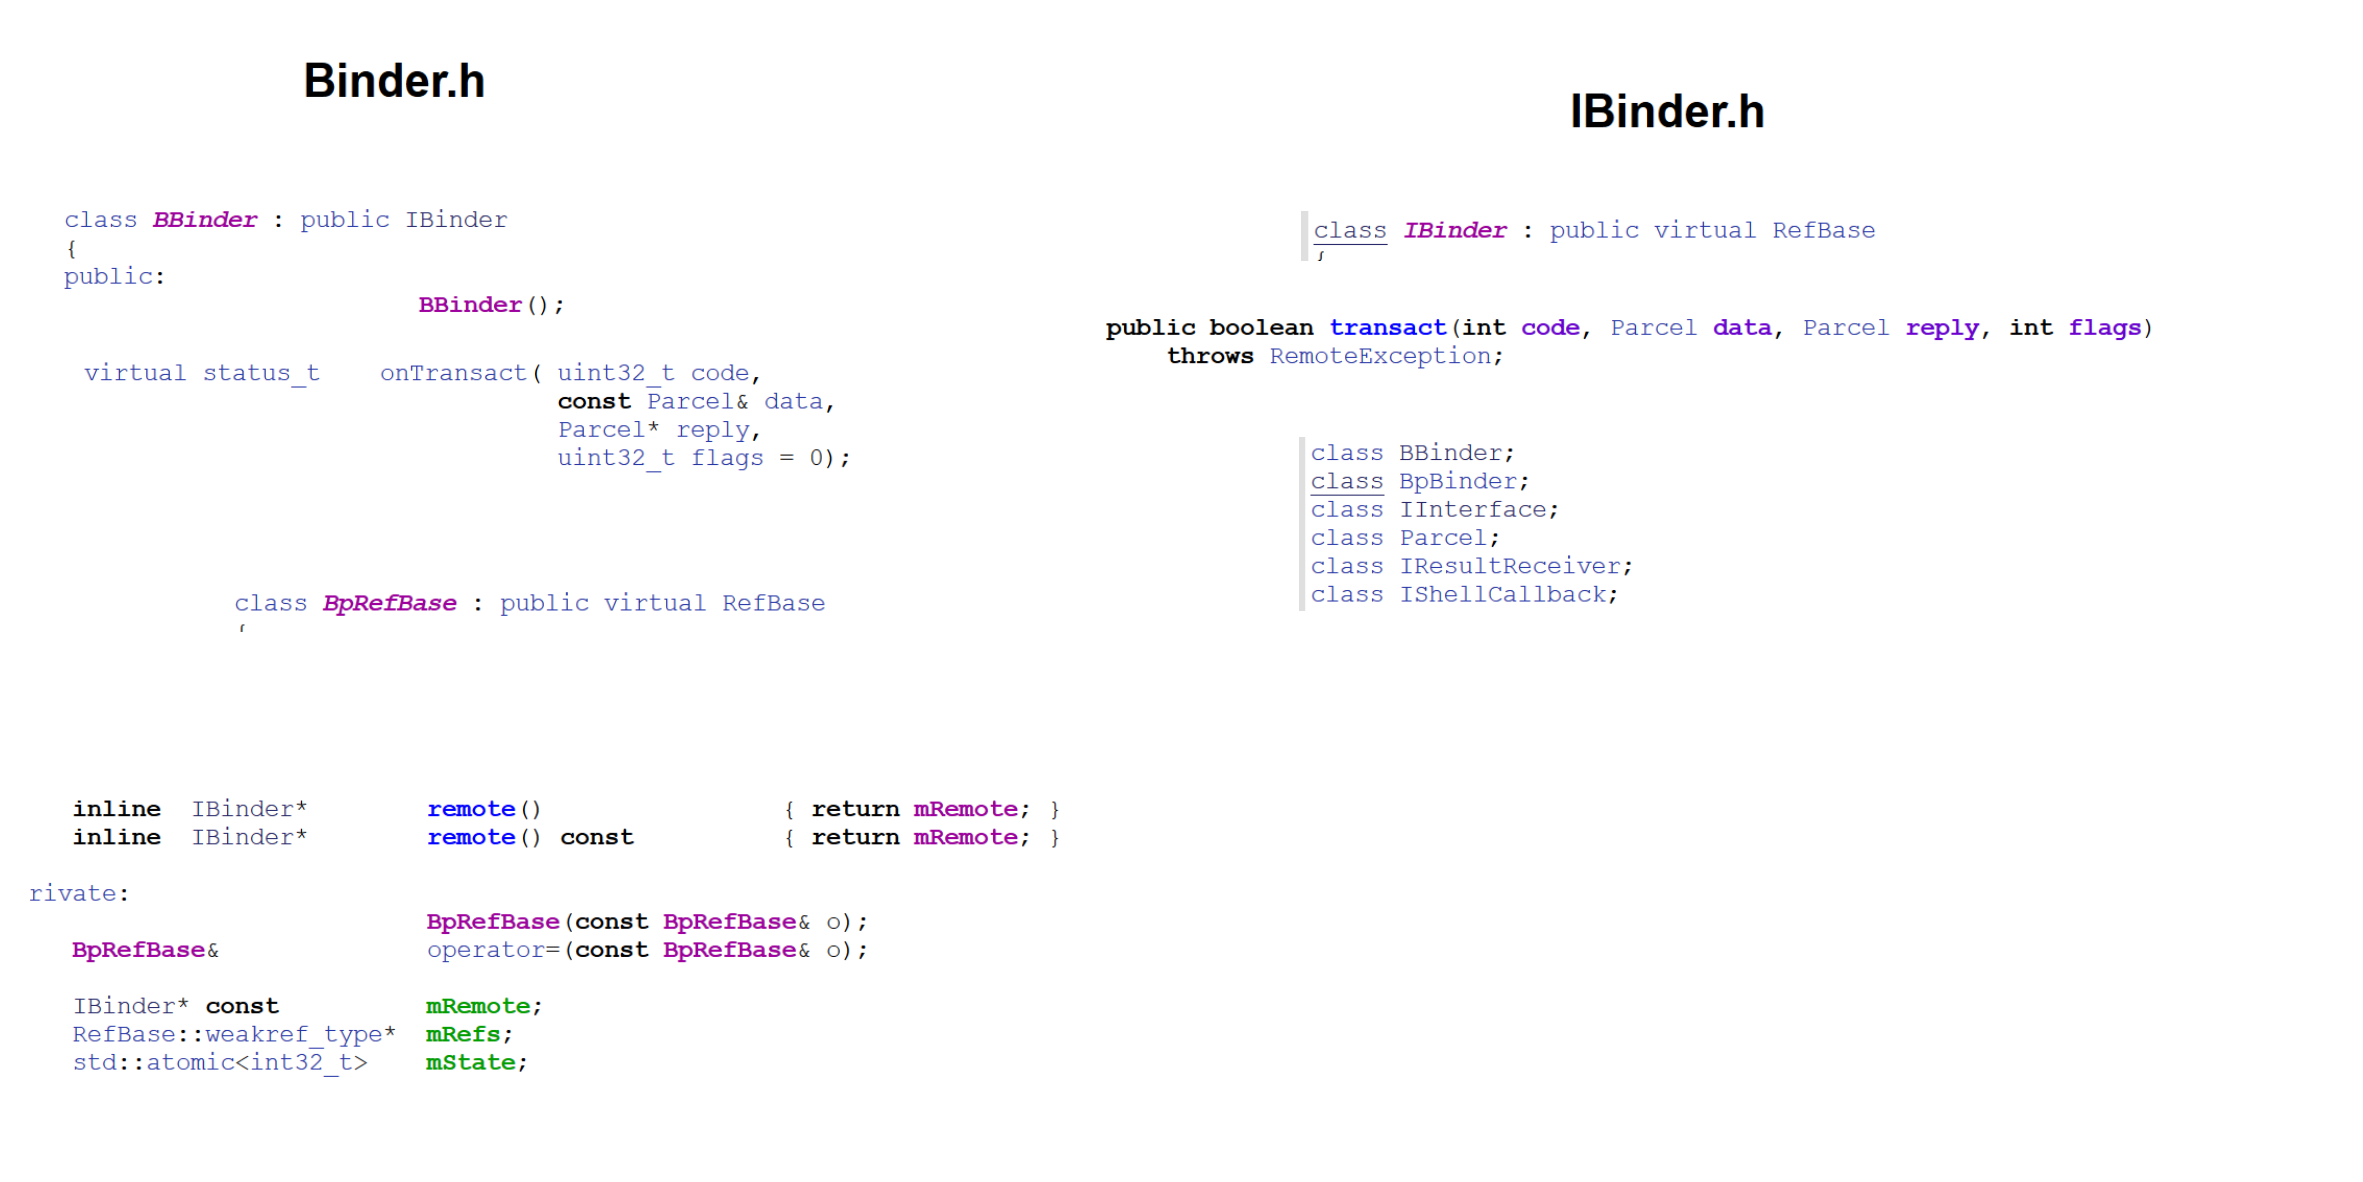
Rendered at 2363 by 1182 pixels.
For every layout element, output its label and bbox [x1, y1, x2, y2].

picture [1100, 317, 2170, 380]
picture [292, 52, 492, 113]
picture [29, 787, 1091, 1079]
picture [1301, 211, 1893, 261]
picture [72, 353, 851, 486]
picture [1559, 83, 1777, 142]
picture [61, 206, 590, 333]
picture [230, 589, 858, 632]
picture [1299, 437, 1664, 611]
